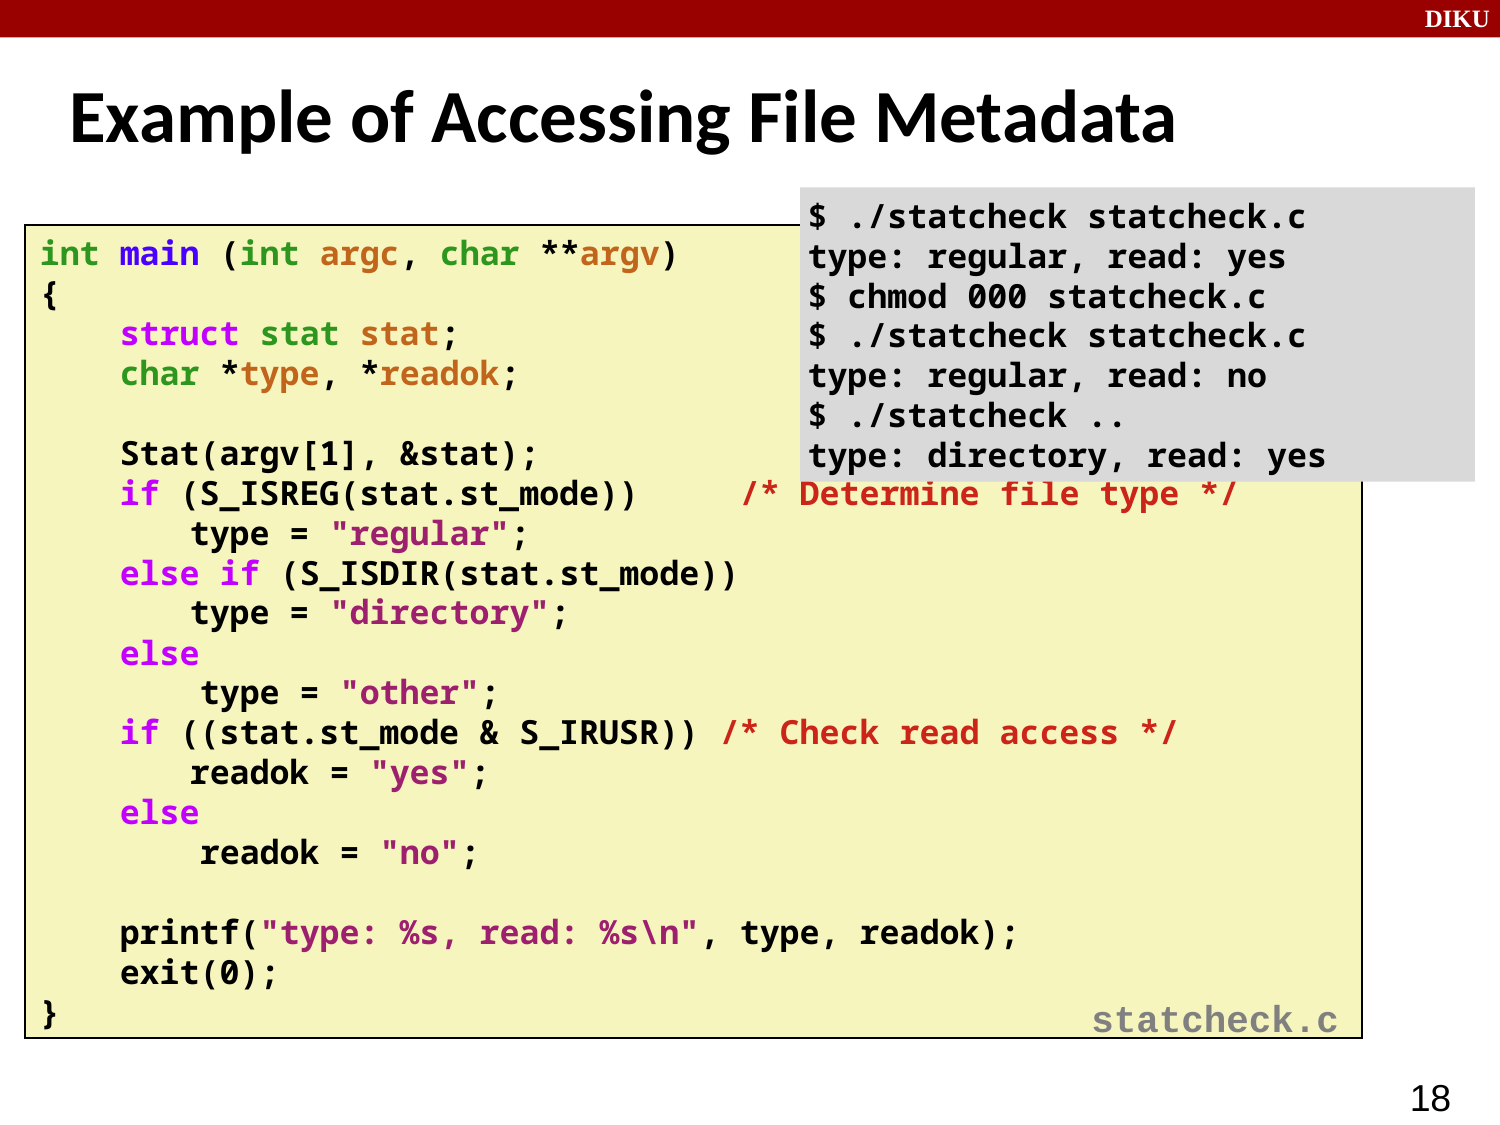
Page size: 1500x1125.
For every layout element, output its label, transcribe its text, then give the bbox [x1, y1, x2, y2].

text_box int main (int argc, char **argv) { struct stat stat; char *type, *readok; Stat(argv[1], &stat); if (S_ISREG(stat.st_mode)) /* Determine file type */ type = "regular"; else if (S_ISDIR(stat.st_mode)) type = "directory"; else type = "other"; if ((stat.st_mode & S_IRUSR)) /* Check read access */ readok = "yes"; else readok = "no"; printf("type: %s, read: %s\n", type, readok); exit(0); } [24, 224, 1363, 1039]
text_box $ ./statcheck statcheck.c type: regular, read: yes $ chmod 000 statcheck.c $ ./statcheck statcheck.c type: regular, read: no $ ./statcheck .. type: directory, read: yes [800, 187, 1475, 482]
text_box Example of Accessing File Metadata [54, 49, 1300, 175]
text_box statcheck.c [1076, 987, 1354, 1048]
